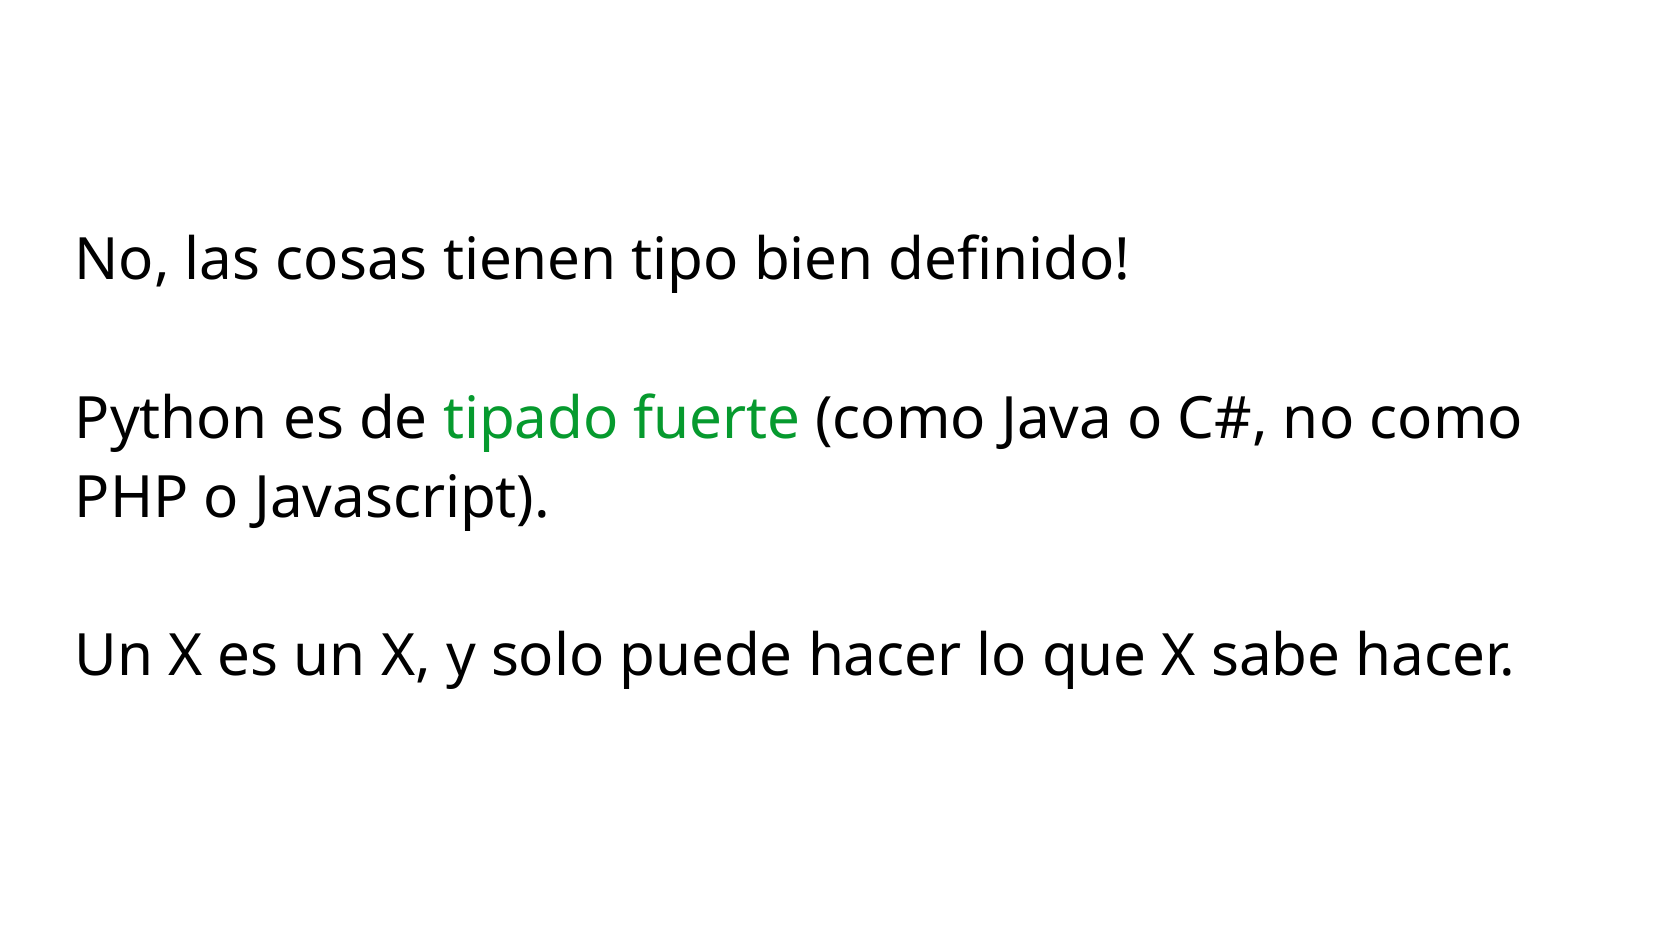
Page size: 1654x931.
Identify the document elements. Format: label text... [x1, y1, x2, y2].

text_box No, las cosas tienen tipo bien definido! Python es de tipado fuerte (como Java o C#, no como PHP o Javascript). Un X es un X, y solo puede hacer lo que X sabe hacer. [60, 210, 1606, 794]
